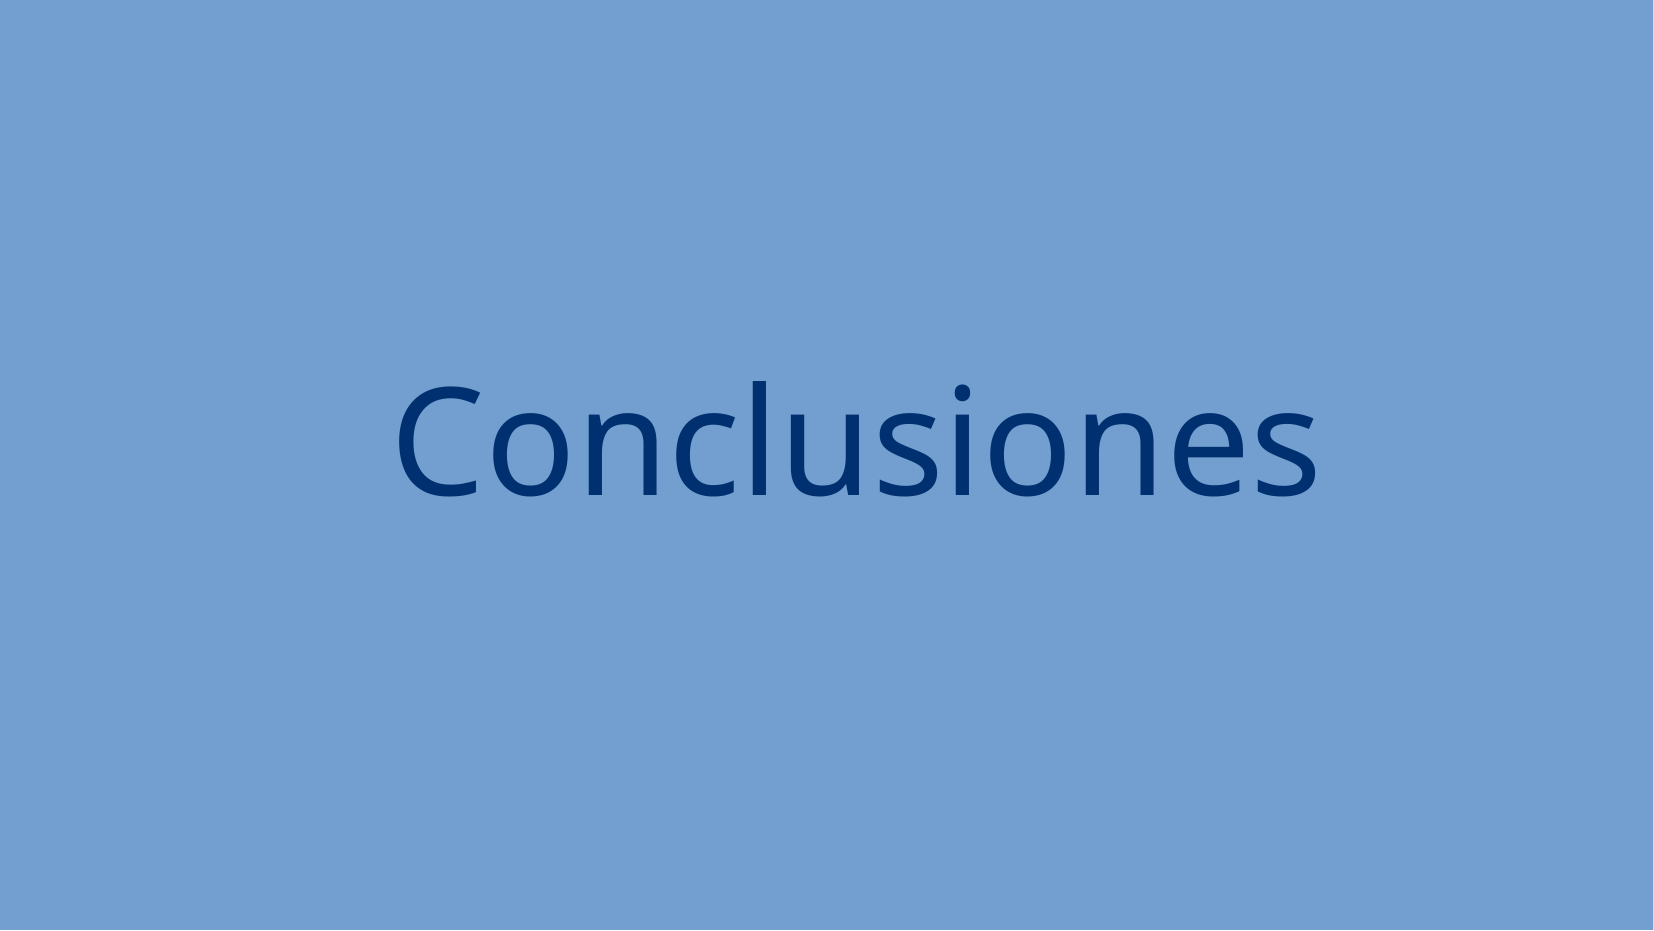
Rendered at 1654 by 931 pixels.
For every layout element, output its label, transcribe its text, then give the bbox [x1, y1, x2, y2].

title Conclusiones [112, 337, 1601, 537]
